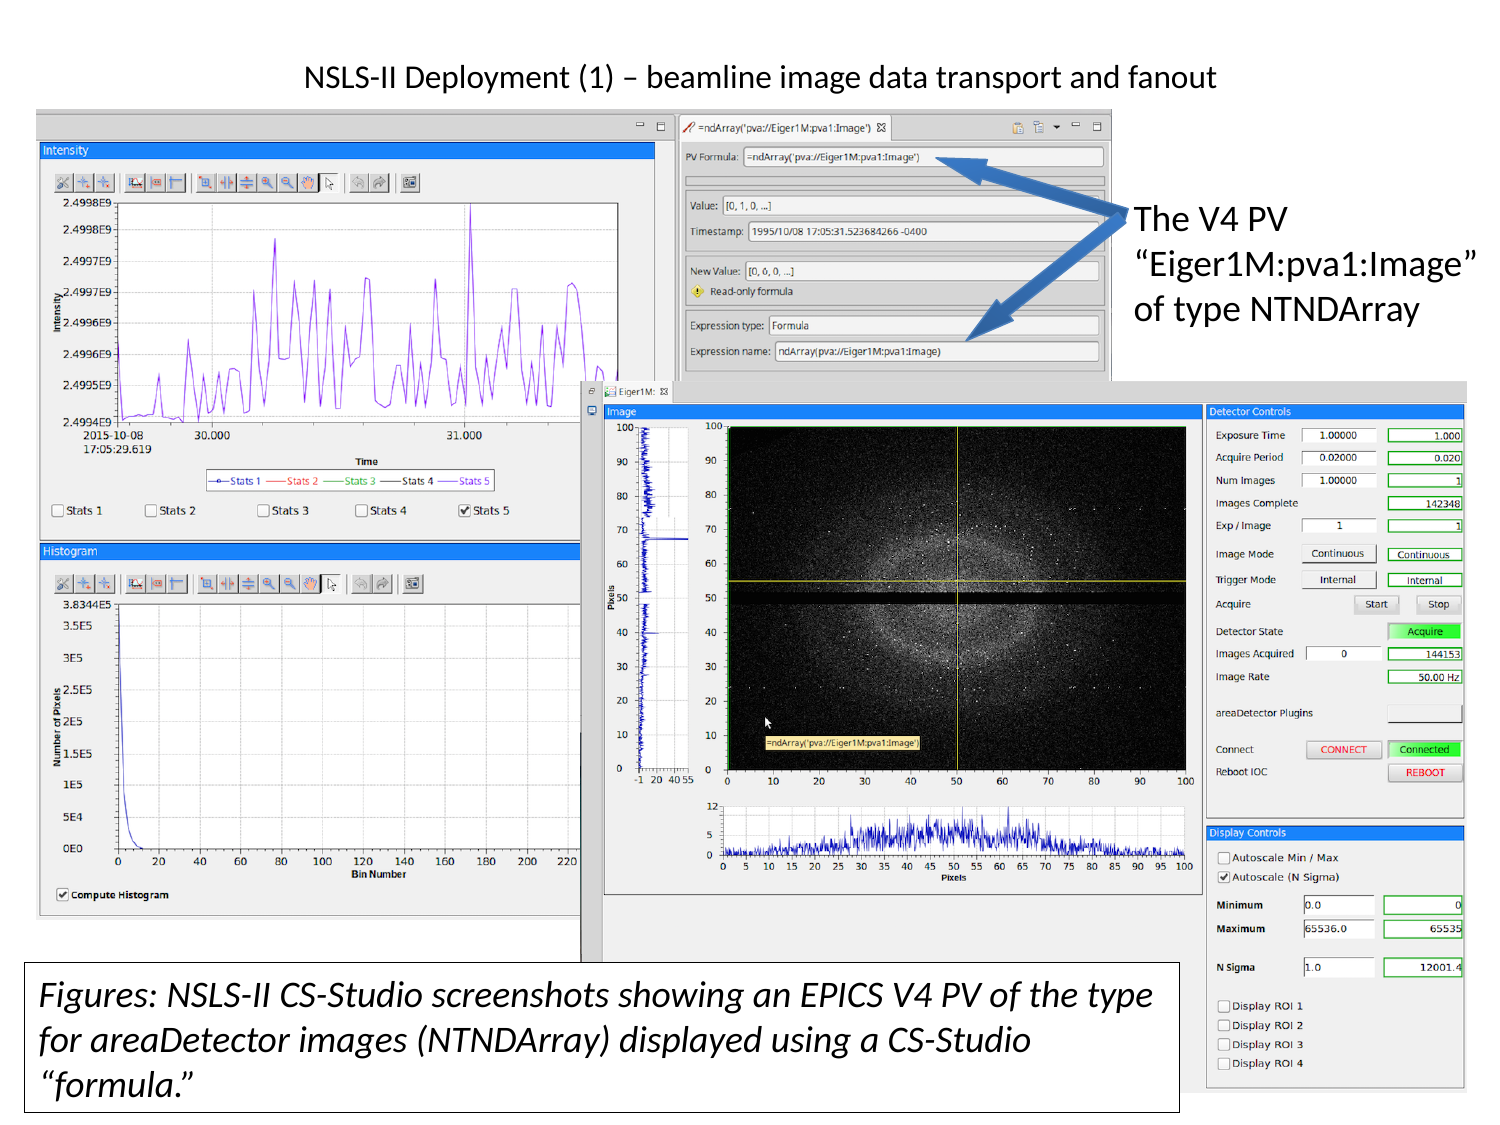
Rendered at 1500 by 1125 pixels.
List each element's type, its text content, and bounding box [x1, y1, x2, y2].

text_box The V4 PV “Eiger1M:pva1:Image” of type NTNDArray [1118, 186, 1500, 337]
text_box Figures: NSLS-II CS-Studio screenshots showing an EPICS V4 PV of the type for areaDetector images (NTNDArray) displayed using a CS-Studio “formula.” [24, 962, 1180, 1113]
text_box NSLS-II Deployment (1) – beamline image data transport and fanout [288, 47, 1325, 113]
text_box [935, 157, 1129, 341]
picture [36, 109, 1467, 1093]
